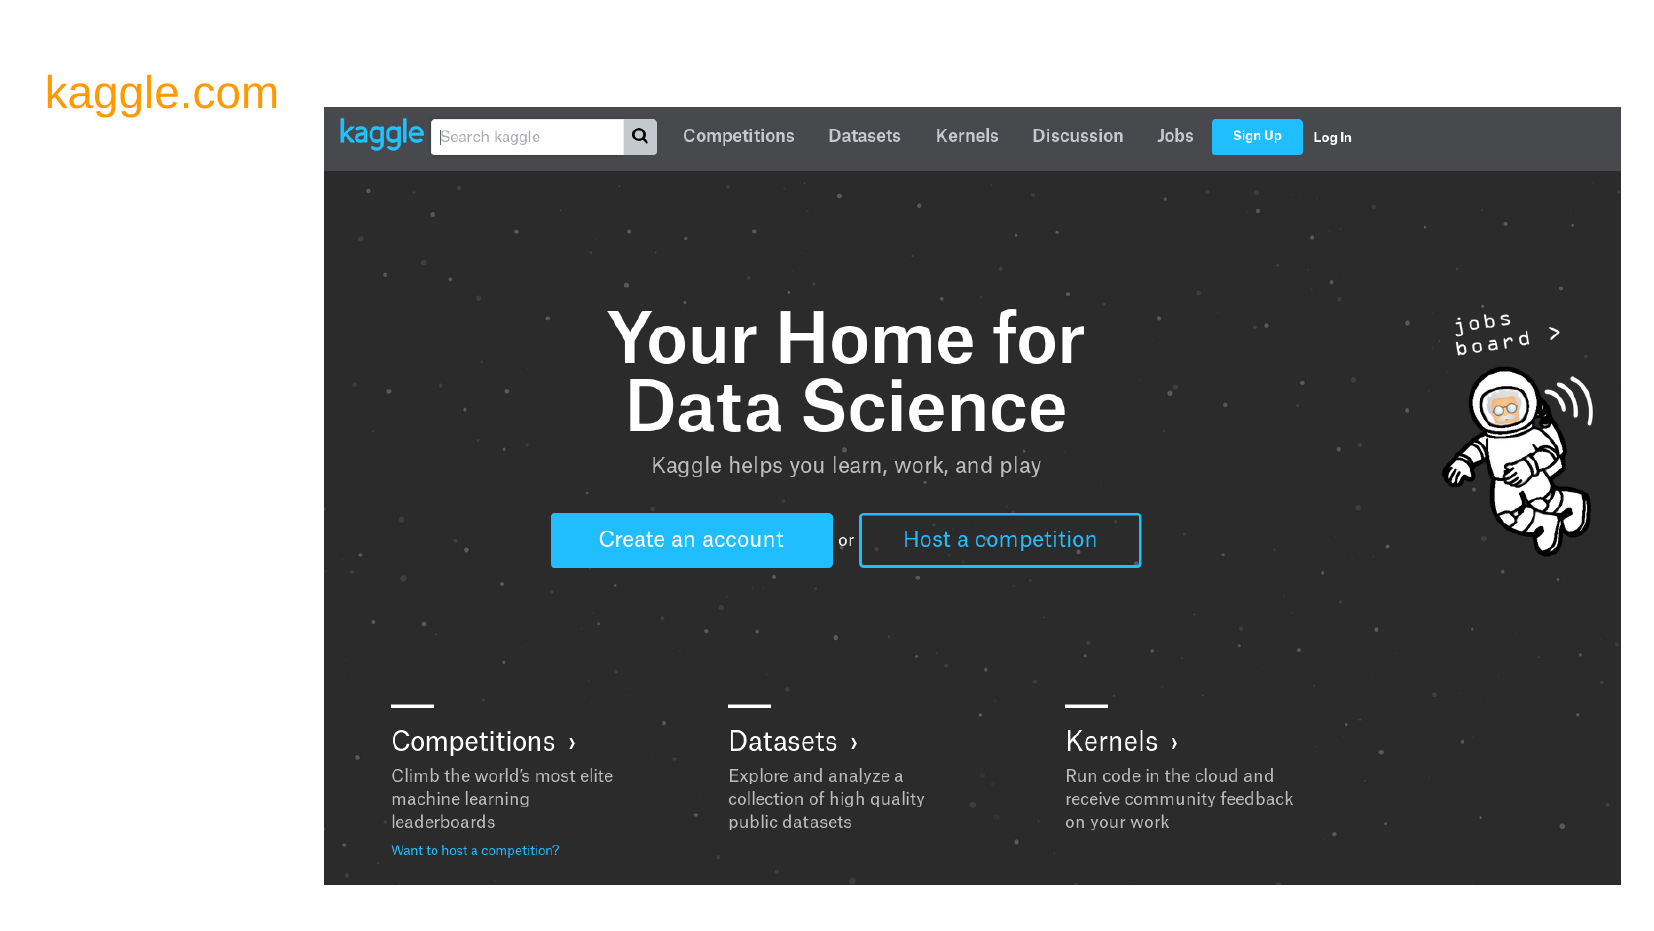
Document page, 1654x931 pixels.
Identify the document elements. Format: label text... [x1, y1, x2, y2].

text_box kaggle.com [30, 60, 1441, 127]
picture [324, 107, 1621, 886]
